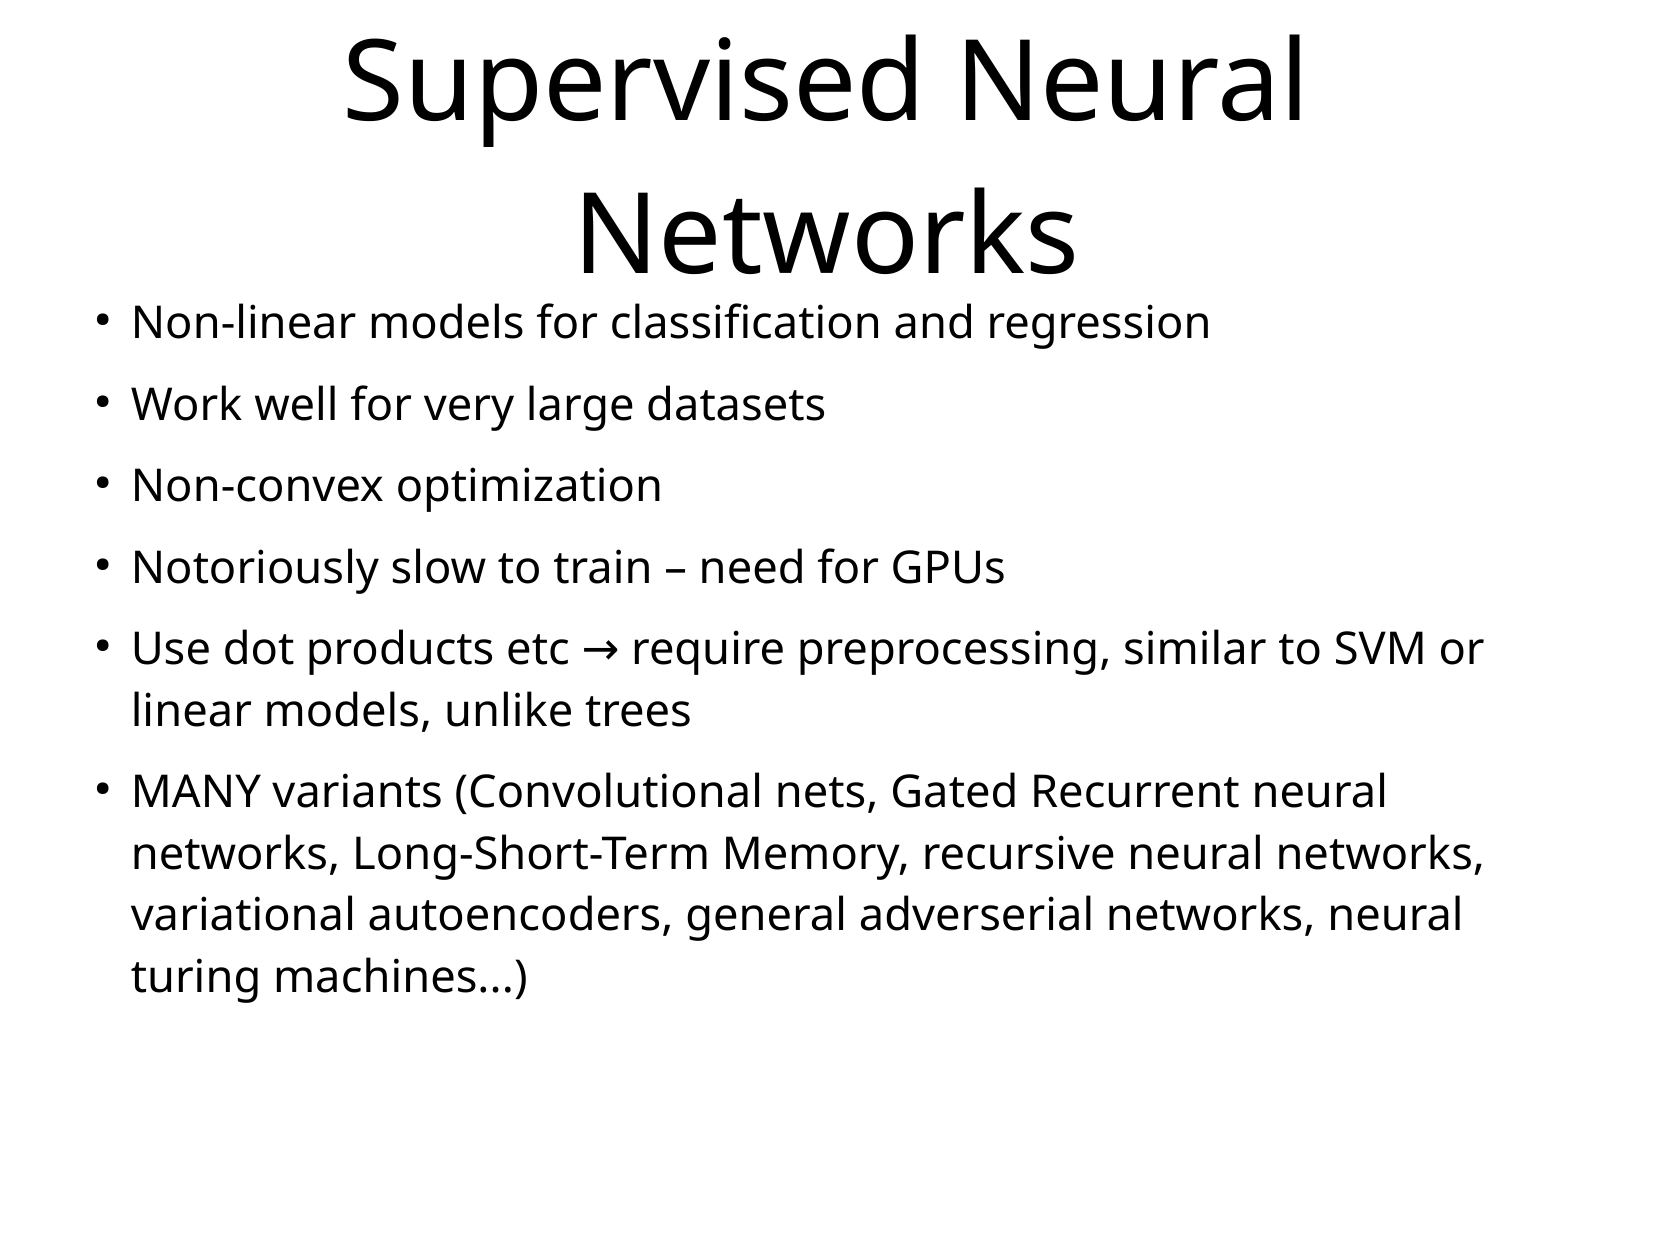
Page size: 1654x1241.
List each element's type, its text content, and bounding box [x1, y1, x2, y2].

list Non-linear models for classification and regression Work well for very large datasets Non-convex optimization Notoriously slow to train – need for GPUs Use dot products etc → require preprocessing, similar to SVM or linear models, unlike trees MANY variants (Convolutional nets, Gated Recurrent neural networks, Long-Short-Term Memory, recursive neural networks, variational autoencoders, general adverserial networks, neural turing machines...) [82, 290, 1571, 1010]
title Supervised Neural Networks [82, 49, 1571, 257]
